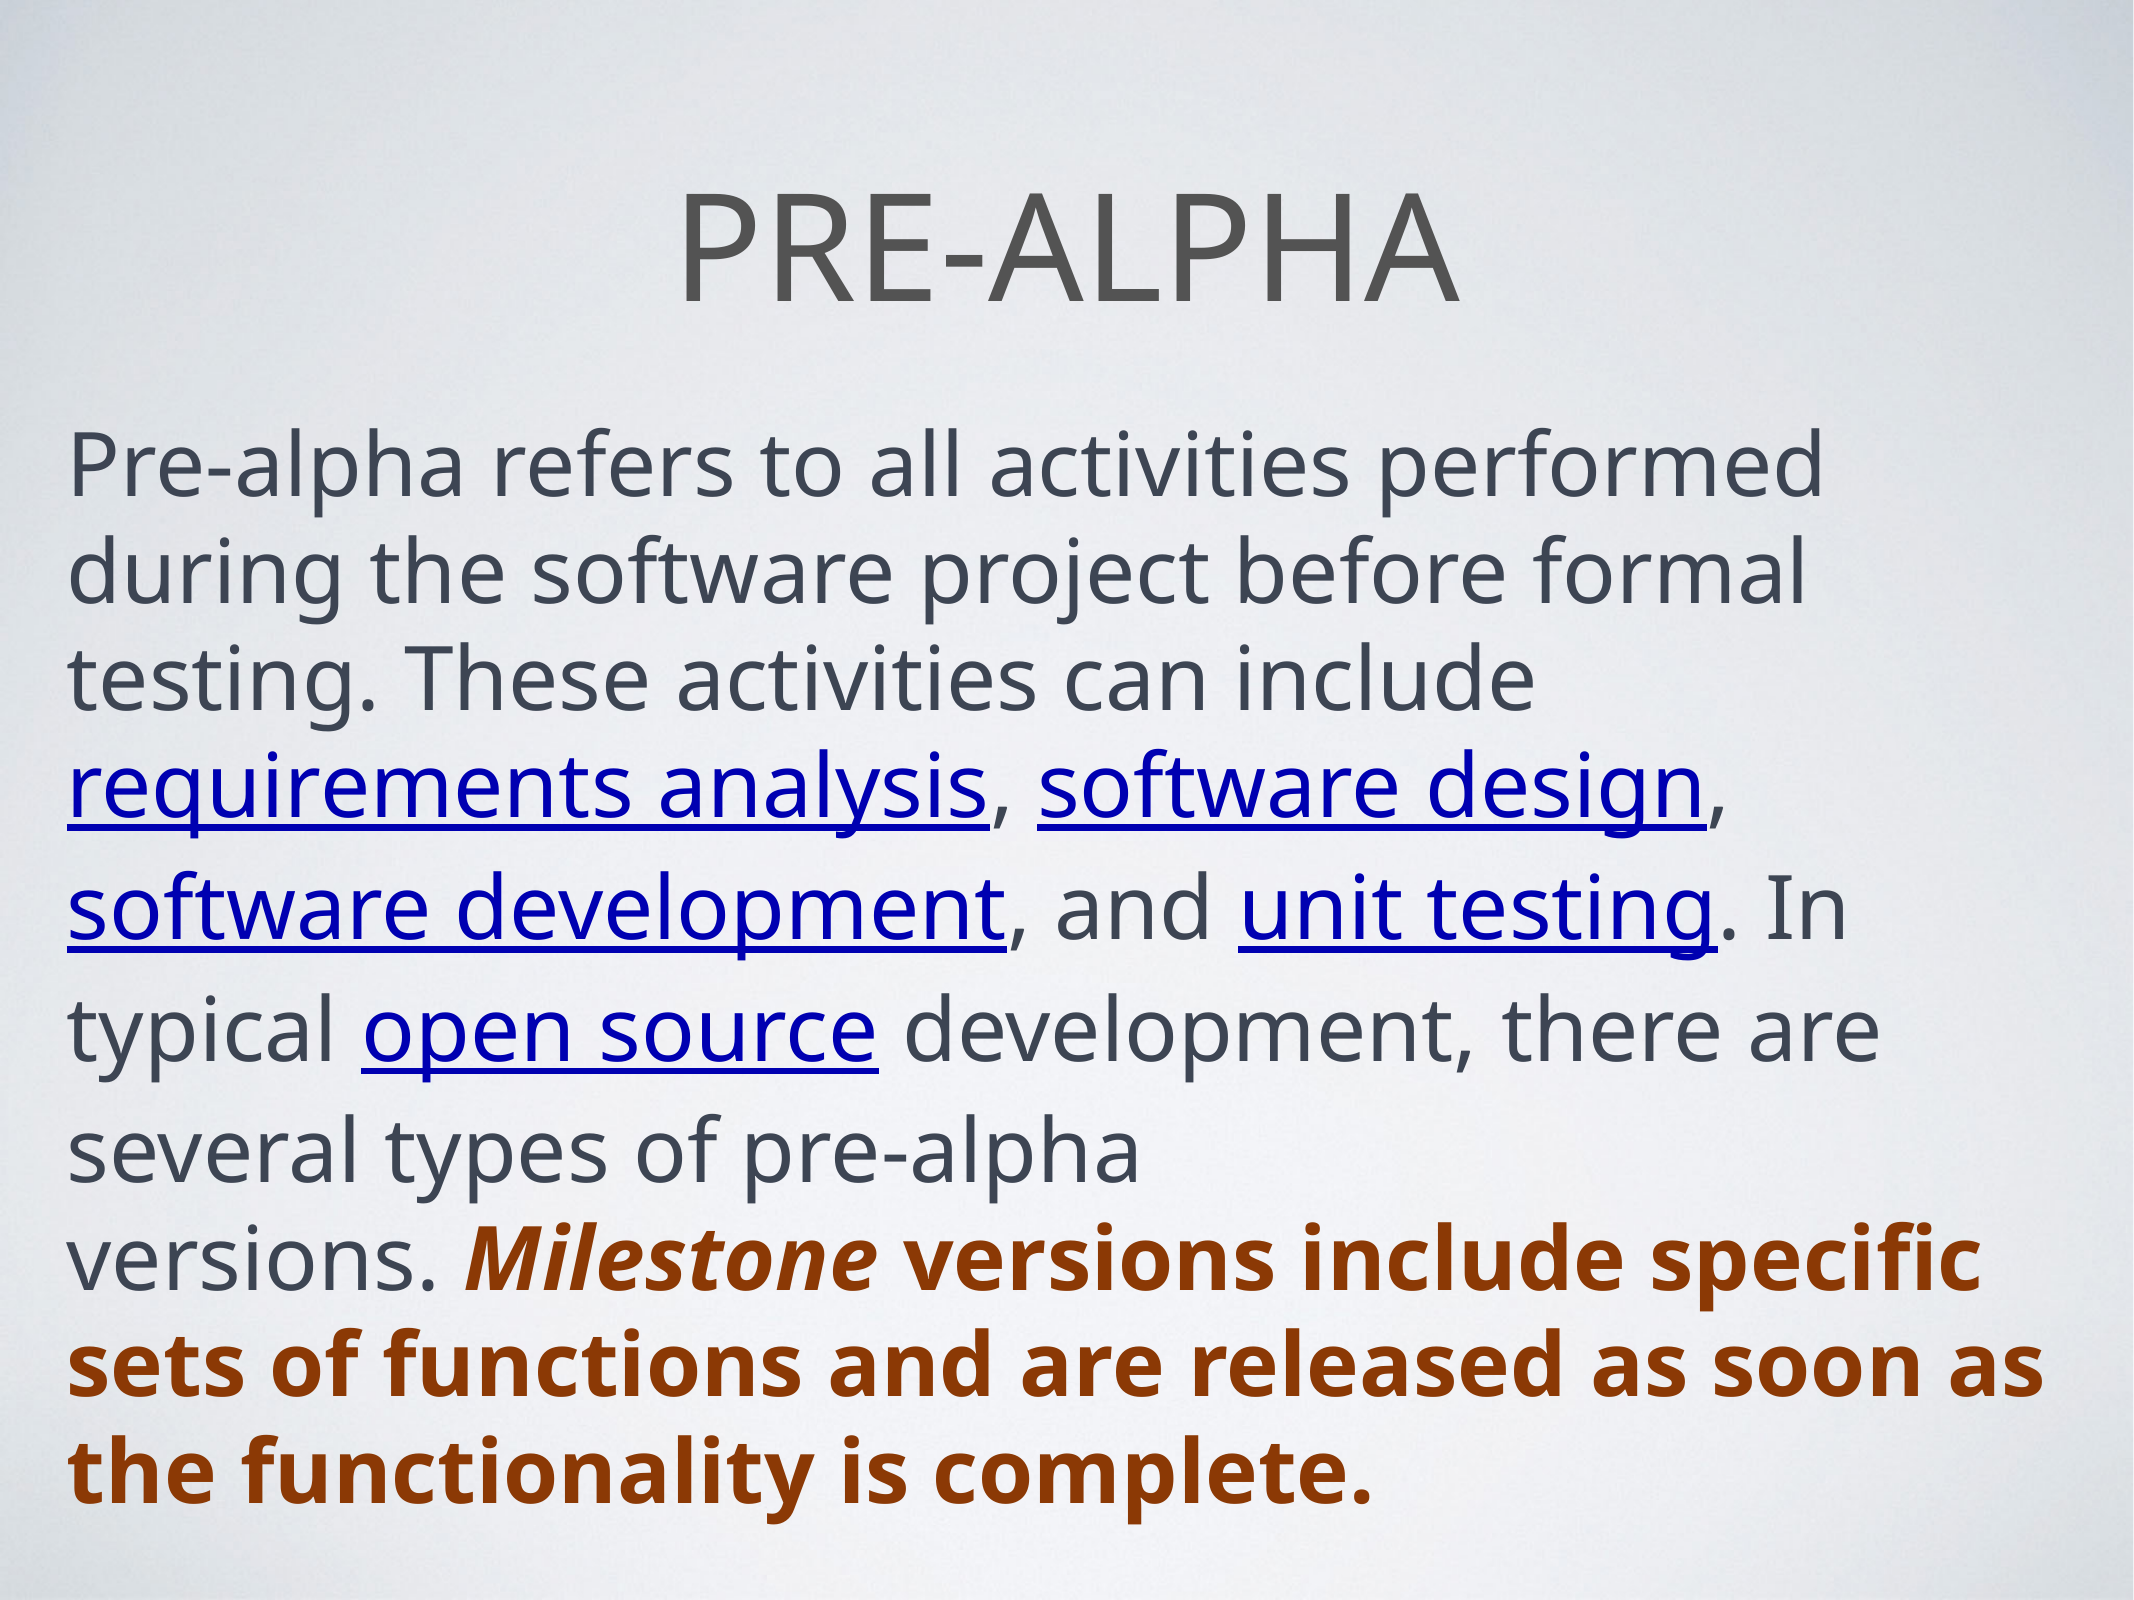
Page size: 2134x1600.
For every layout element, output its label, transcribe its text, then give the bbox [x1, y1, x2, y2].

title Pre-alpha [58, 41, 2075, 442]
list Pre-alpha refers to all activities performed during the software project before formal testing. These activities can include requirements analysis, software design, software development, and unit testing. In typical open source development, there are several types of pre-alpha versions. Milestone versions include specific sets of functions and are released as soon as the functionality is complete. [58, 447, 2075, 1482]
picture [0, 0, 2134, 1600]
